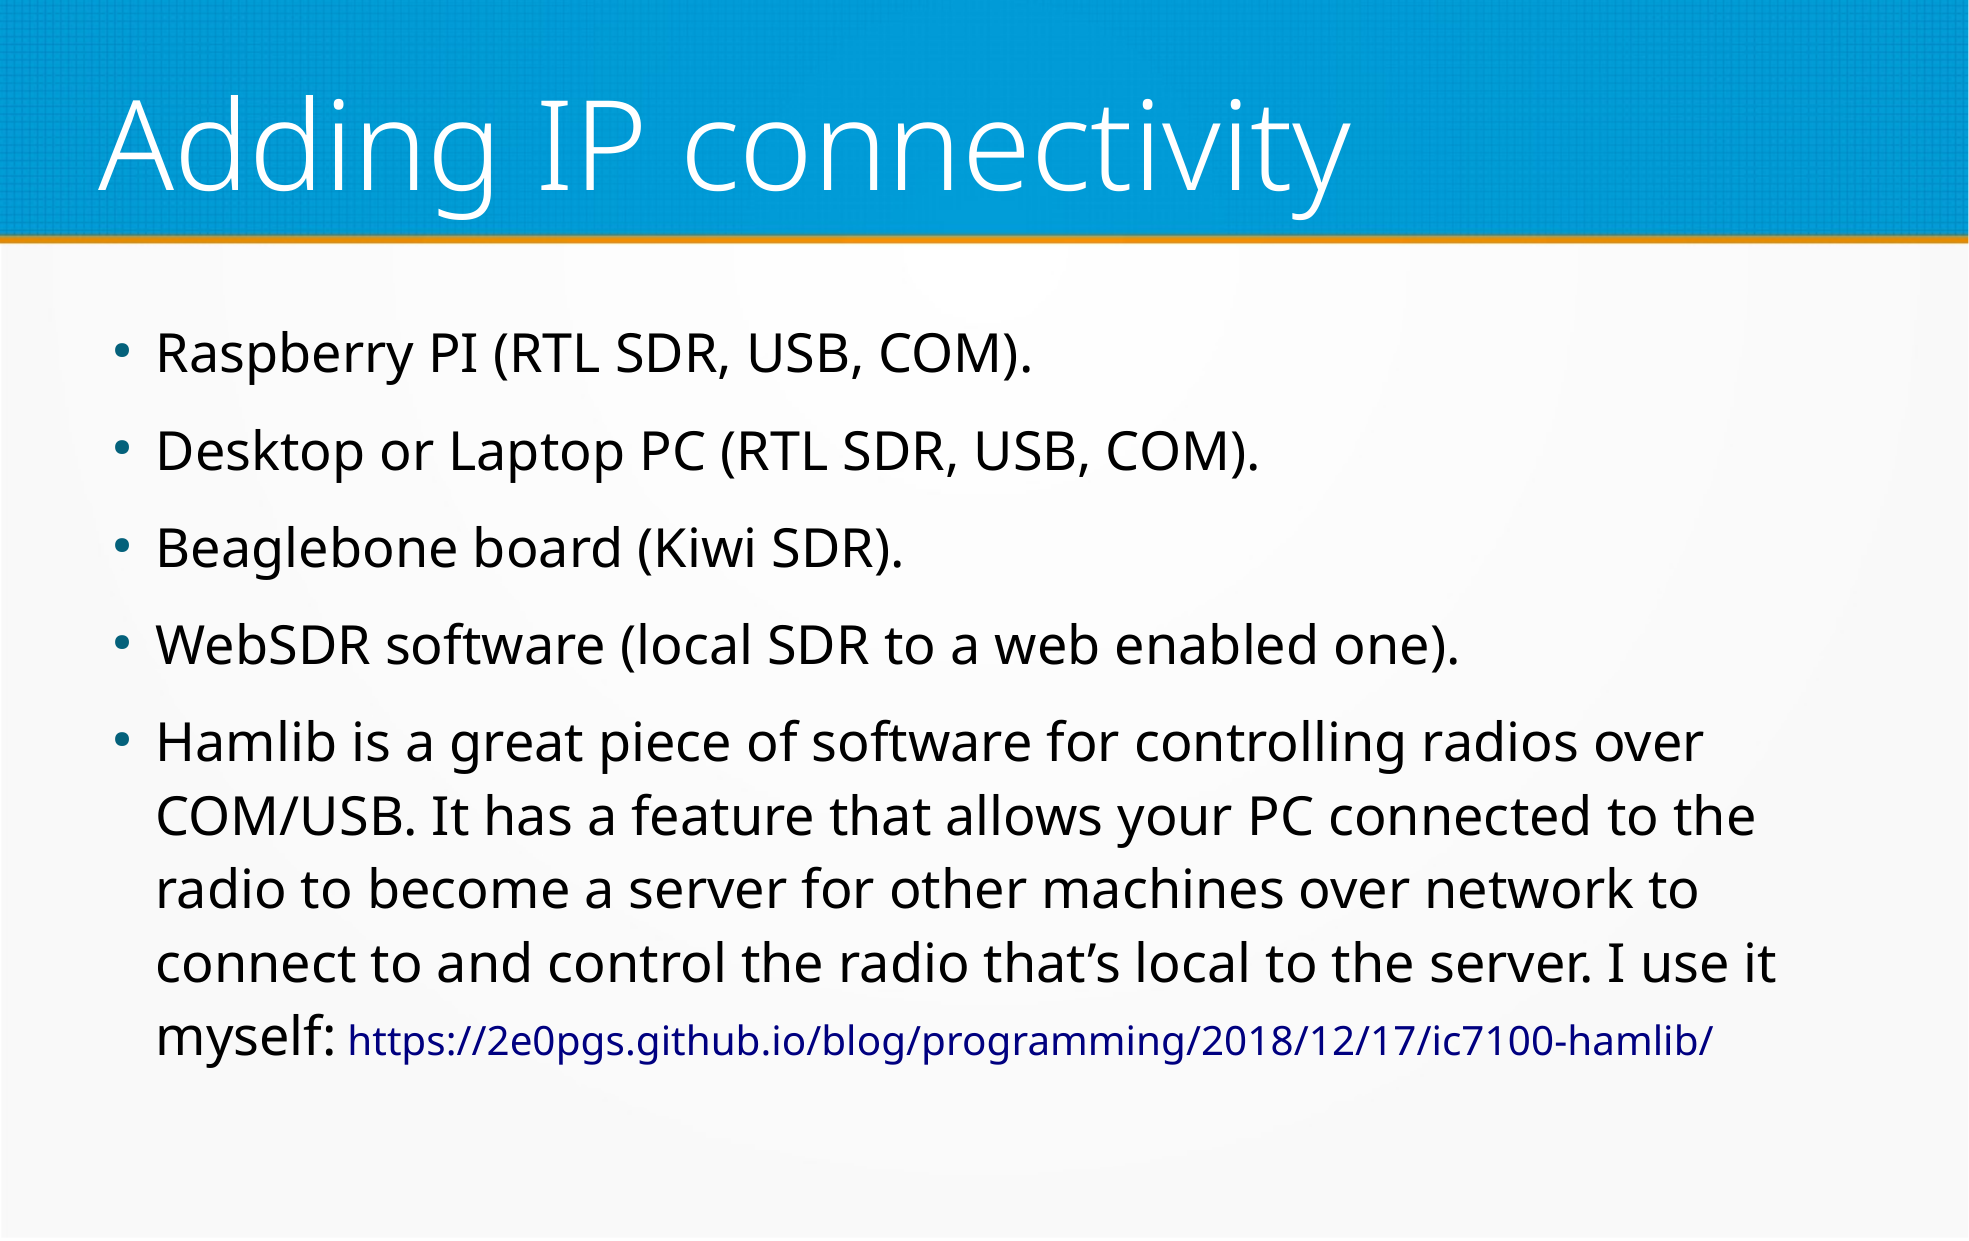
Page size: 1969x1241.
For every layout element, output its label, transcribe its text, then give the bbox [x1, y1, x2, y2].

list Raspberry PI (RTL SDR, USB, COM). Desktop or Laptop PC (RTL SDR, USB, COM). Beaglebone board (Kiwi SDR). WebSDR software (local SDR to a web enabled one). Hamlib is a great piece of software for controlling radios over COM/USB. It has a feature that allows your PC connected to the radio to become a server for other machines over network to connect to and control the radio that’s local to the server. I use it myself: https://2e0pgs.github.io/blog/programming/2018/12/17/ic7100-hamlib/ [98, 315, 1861, 1081]
title Adding IP connectivity [98, 19, 1870, 227]
picture [0, 233, 1969, 1241]
